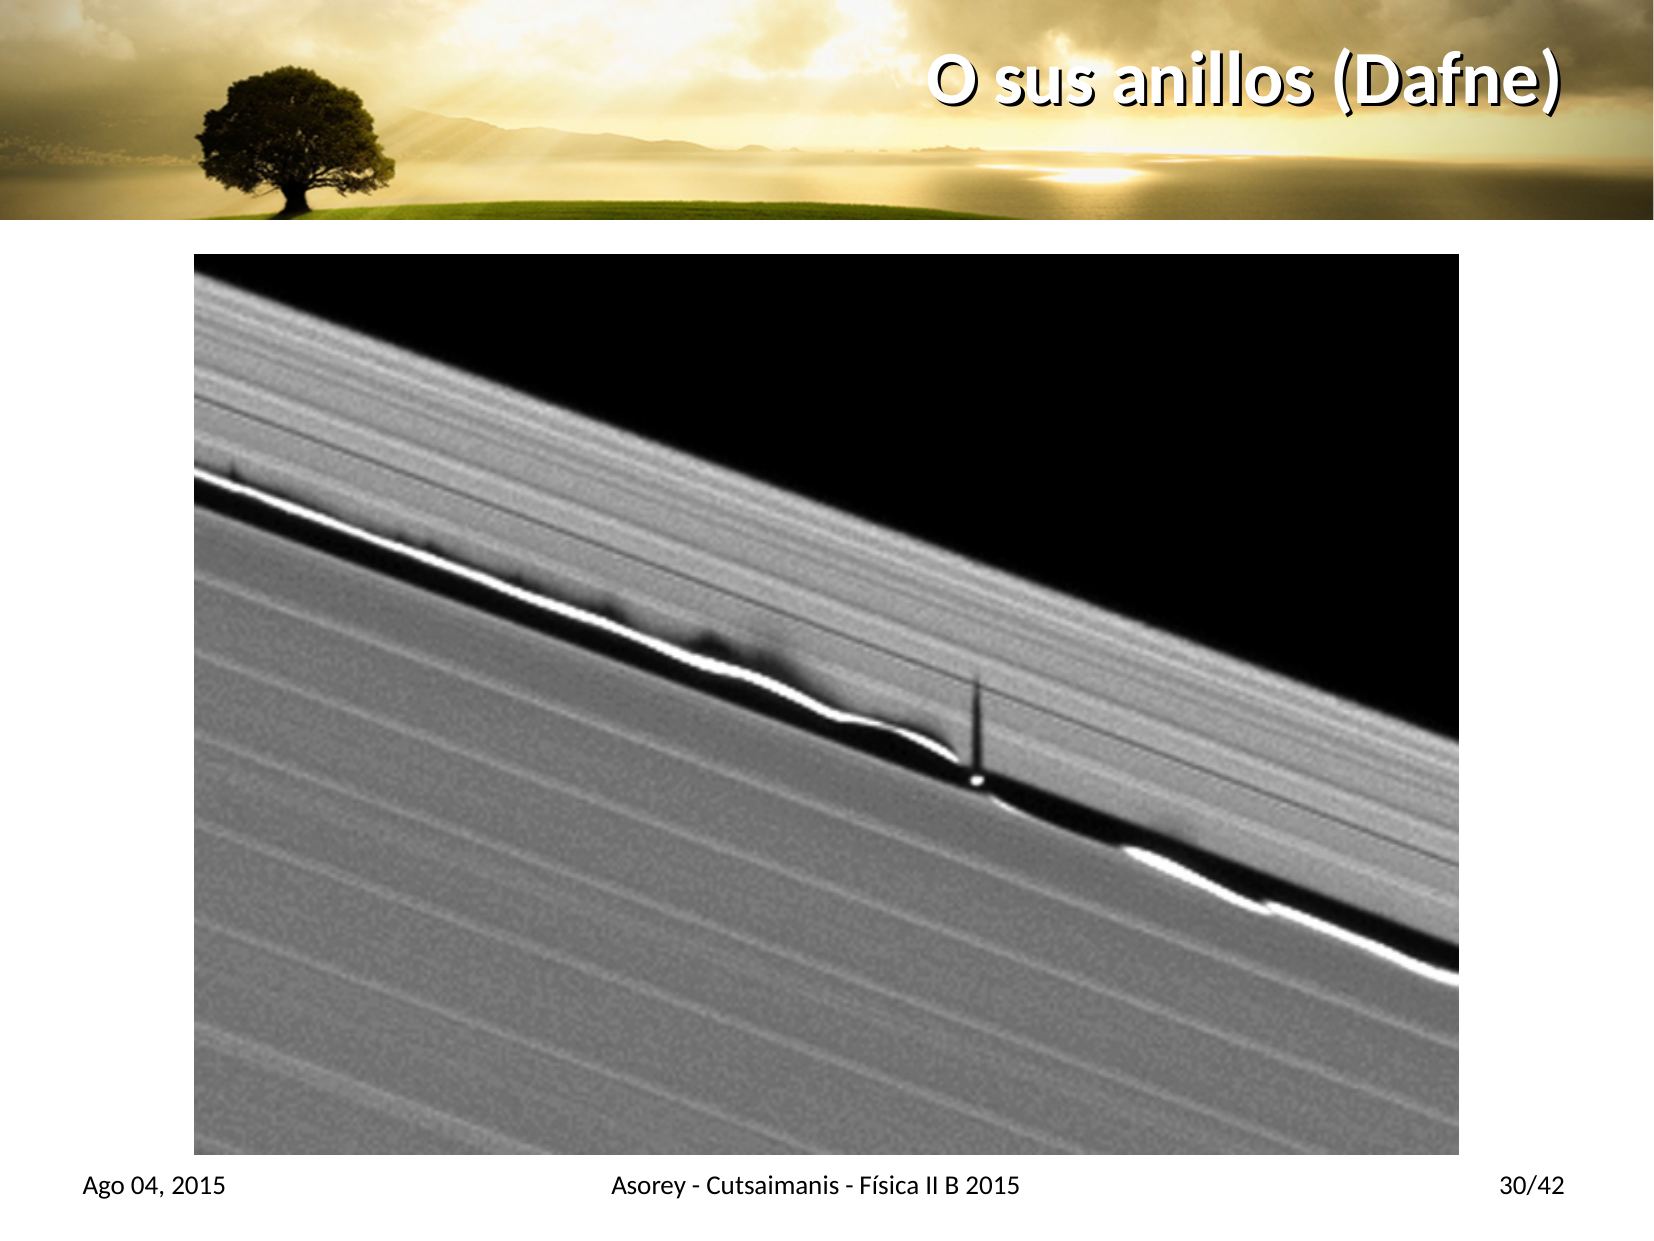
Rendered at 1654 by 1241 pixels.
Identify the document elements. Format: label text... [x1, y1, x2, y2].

picture [194, 254, 1459, 1156]
picture [0, 0, 1654, 220]
title O sus anillos (Dafne) [75, 19, 1564, 151]
